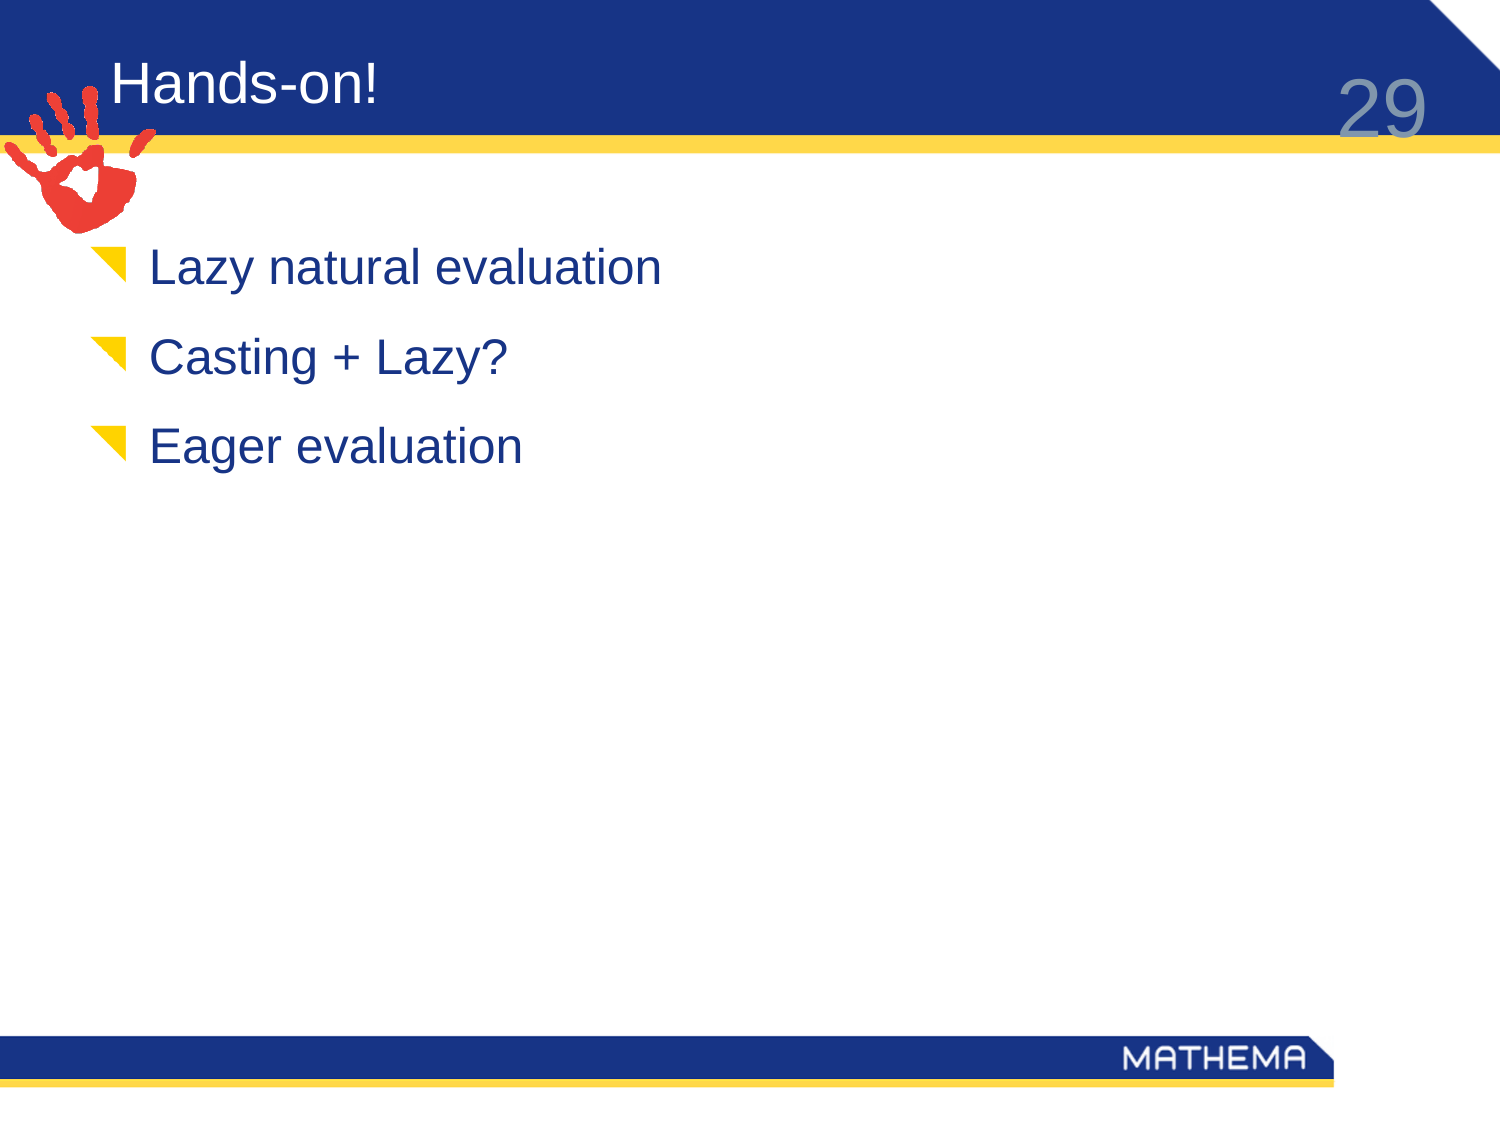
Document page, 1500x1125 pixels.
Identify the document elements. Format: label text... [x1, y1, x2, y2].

picture [0, 0, 1500, 1125]
title Hands-on! [75, 0, 1426, 174]
list Lazy natural evaluation Casting + Lazy? Eager evaluation [75, 227, 1426, 970]
